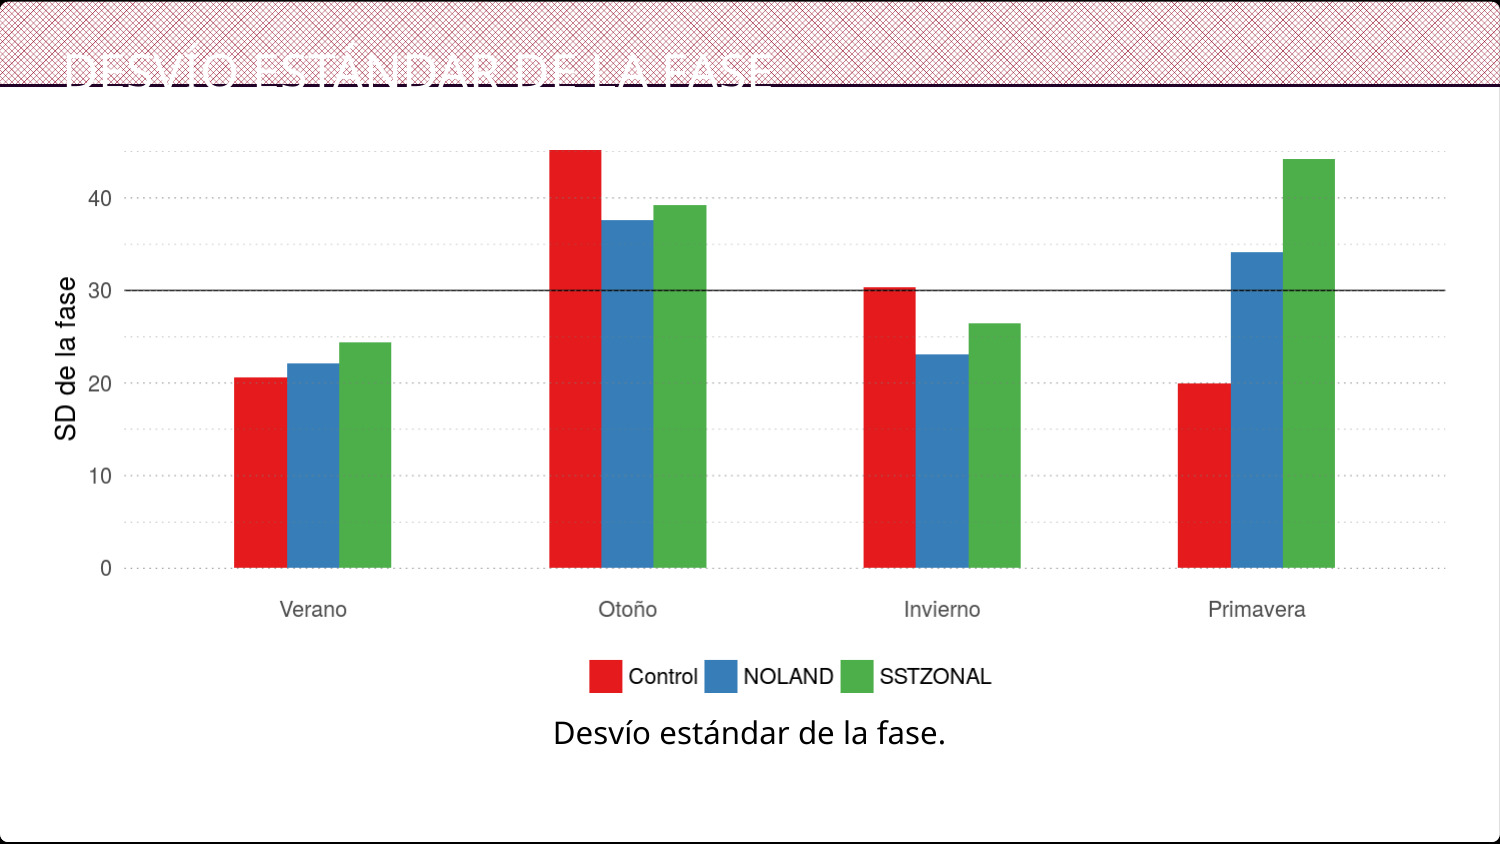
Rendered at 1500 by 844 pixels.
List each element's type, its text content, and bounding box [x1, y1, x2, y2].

picture [54, 150, 1446, 693]
list Desvío estándar de la fase [47, 26, 1453, 115]
list Desvío estándar de la fase. [183, 705, 1317, 821]
